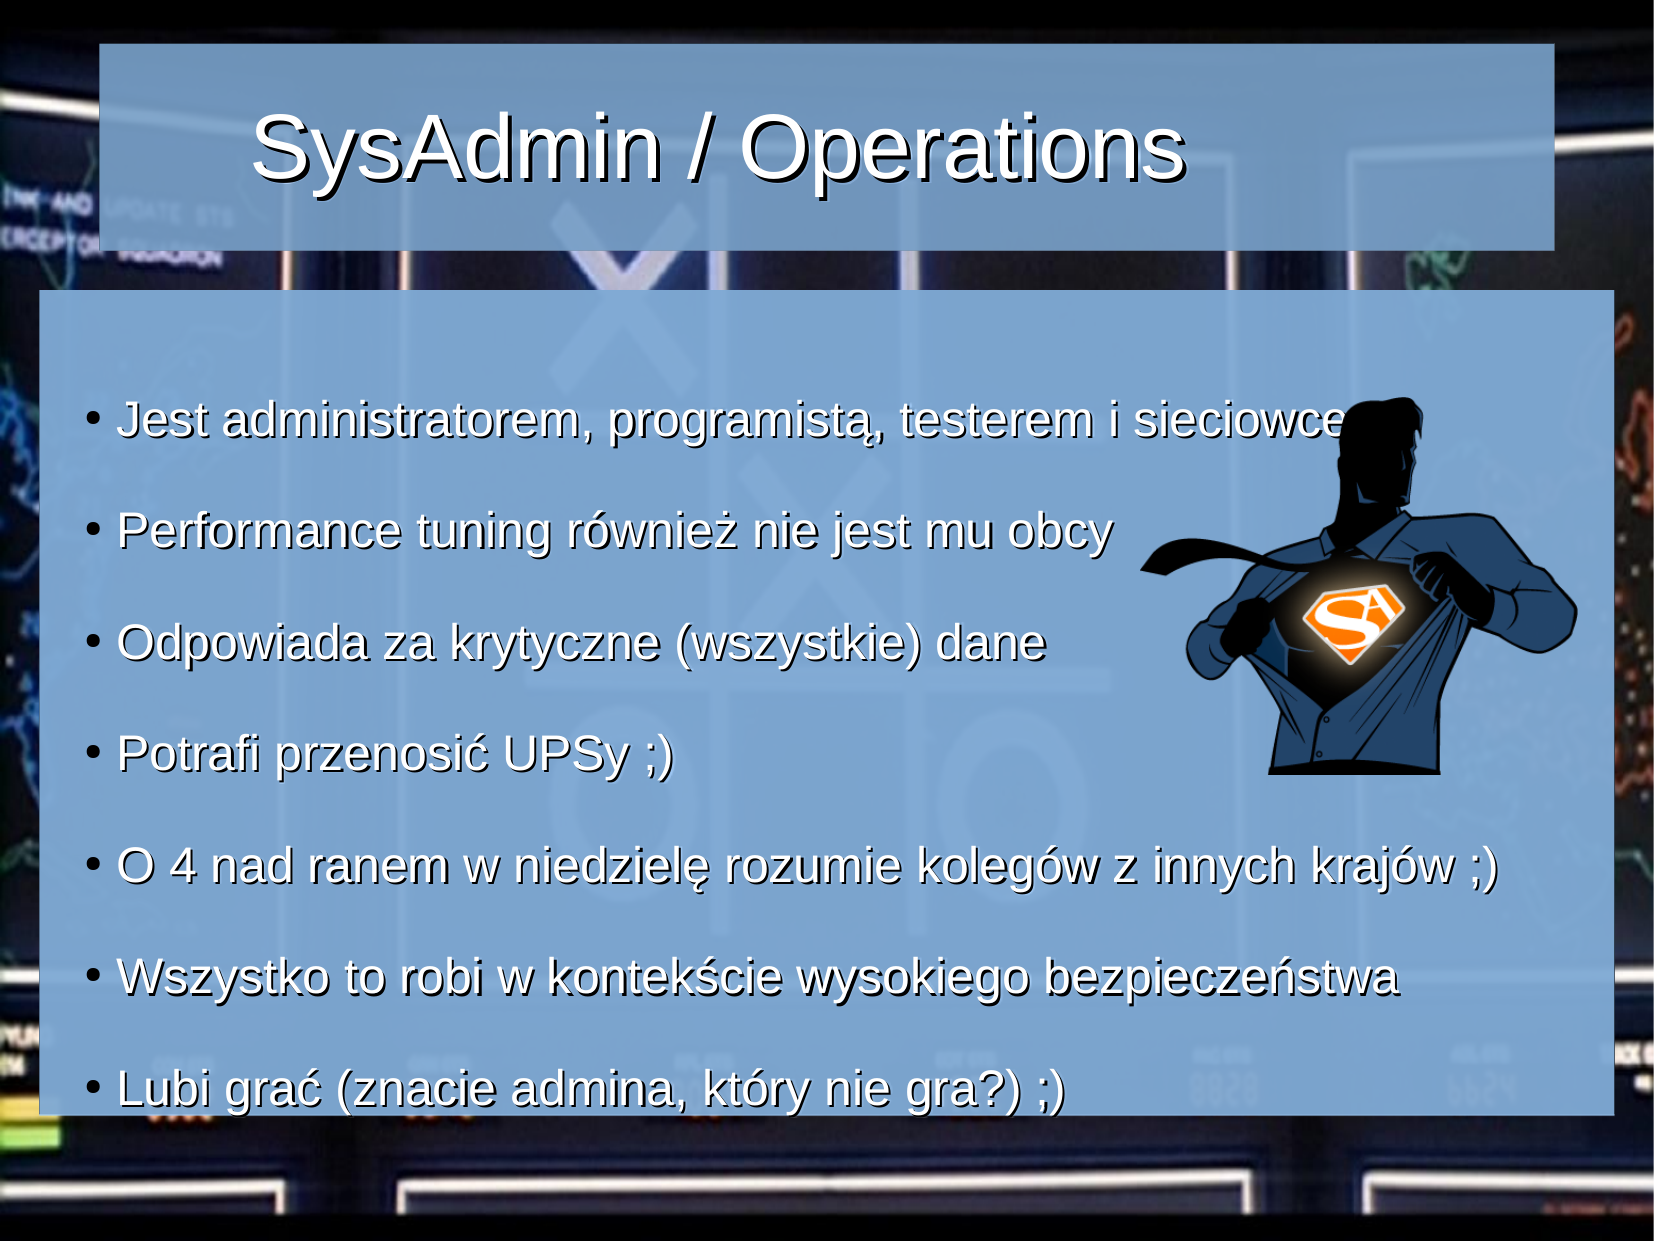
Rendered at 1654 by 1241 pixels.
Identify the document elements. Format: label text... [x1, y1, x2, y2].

text_box Jest administratorem, programistą, testerem i sieciowcem Performance tuning również nie jest mu obcy Odpowiada za krytyczne (wszystkie) dane Potrafi przenosić UPSy ;) O 4 nad ranem w niedzielę rozumie kolegów z innych krajów ;) Wszystko to robi w kontekście wysokiego bezpieczeństwa Lubi grać (znacie admina, który nie gra?) ;) [39, 290, 1615, 1081]
picture [0, 0, 1654, 1241]
title SysAdmin / Operations [99, 43, 1555, 251]
